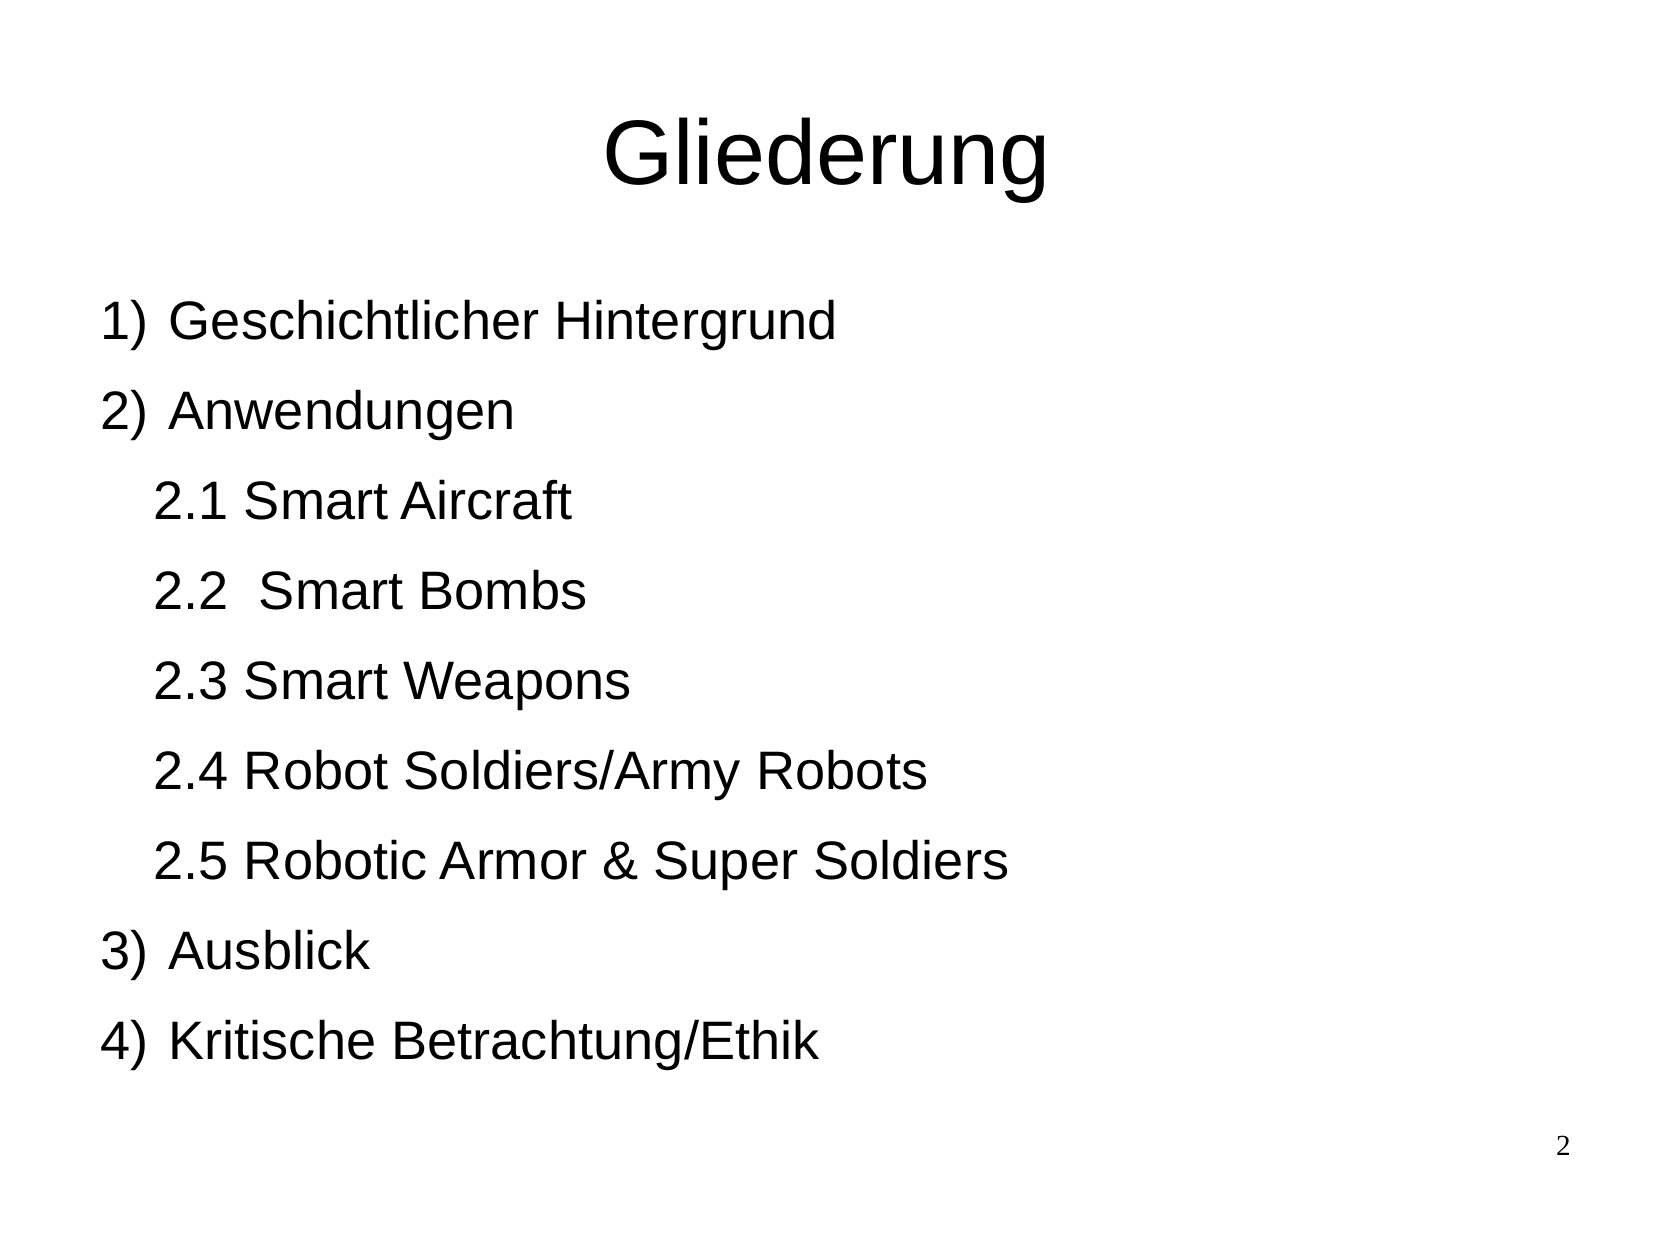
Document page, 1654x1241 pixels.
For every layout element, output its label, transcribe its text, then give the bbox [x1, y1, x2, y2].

title Gliederung [82, 49, 1571, 257]
list Geschichtlicher Hintergrund Anwendungen 2.1 Smart Aircraft 2.2 Smart Bombs 2.3 Smart Weapons 2.4 Robot Soldiers/Army Robots 2.5 Robotic Armor & Super Soldiers Ausblick Kritische Betrachtung/Ethik [82, 290, 1571, 1109]
